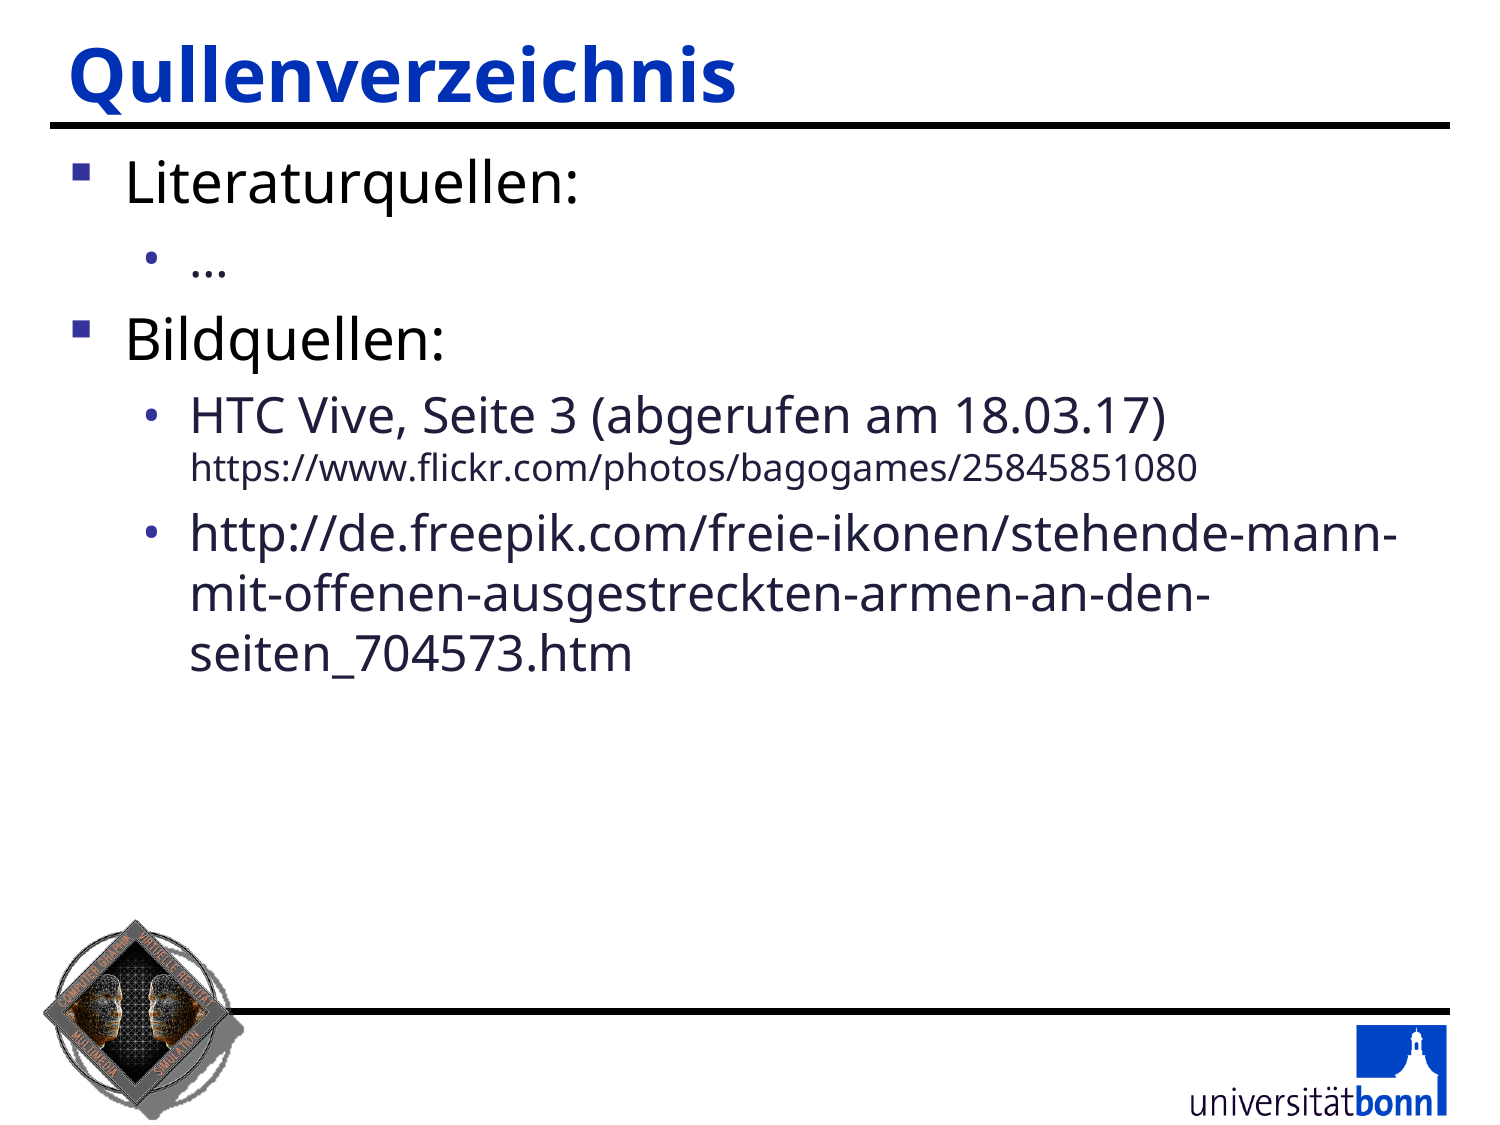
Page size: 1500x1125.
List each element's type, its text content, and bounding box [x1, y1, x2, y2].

picture [1189, 1023, 1448, 1117]
title Qullenverzeichnis [53, 18, 1447, 126]
picture [41, 917, 229, 1106]
list Literaturquellen: … Bildquellen: HTC Vive, Seite 3 (abgerufen am 18.03.17) https://www.flickr.com/photos/bagogames/25845851080 http://de.freepik.com/freie-ikonen/stehende-mann-mit-offenen-ausgestreckten-armen-an-den-seiten_704573.htm [53, 137, 1447, 1012]
